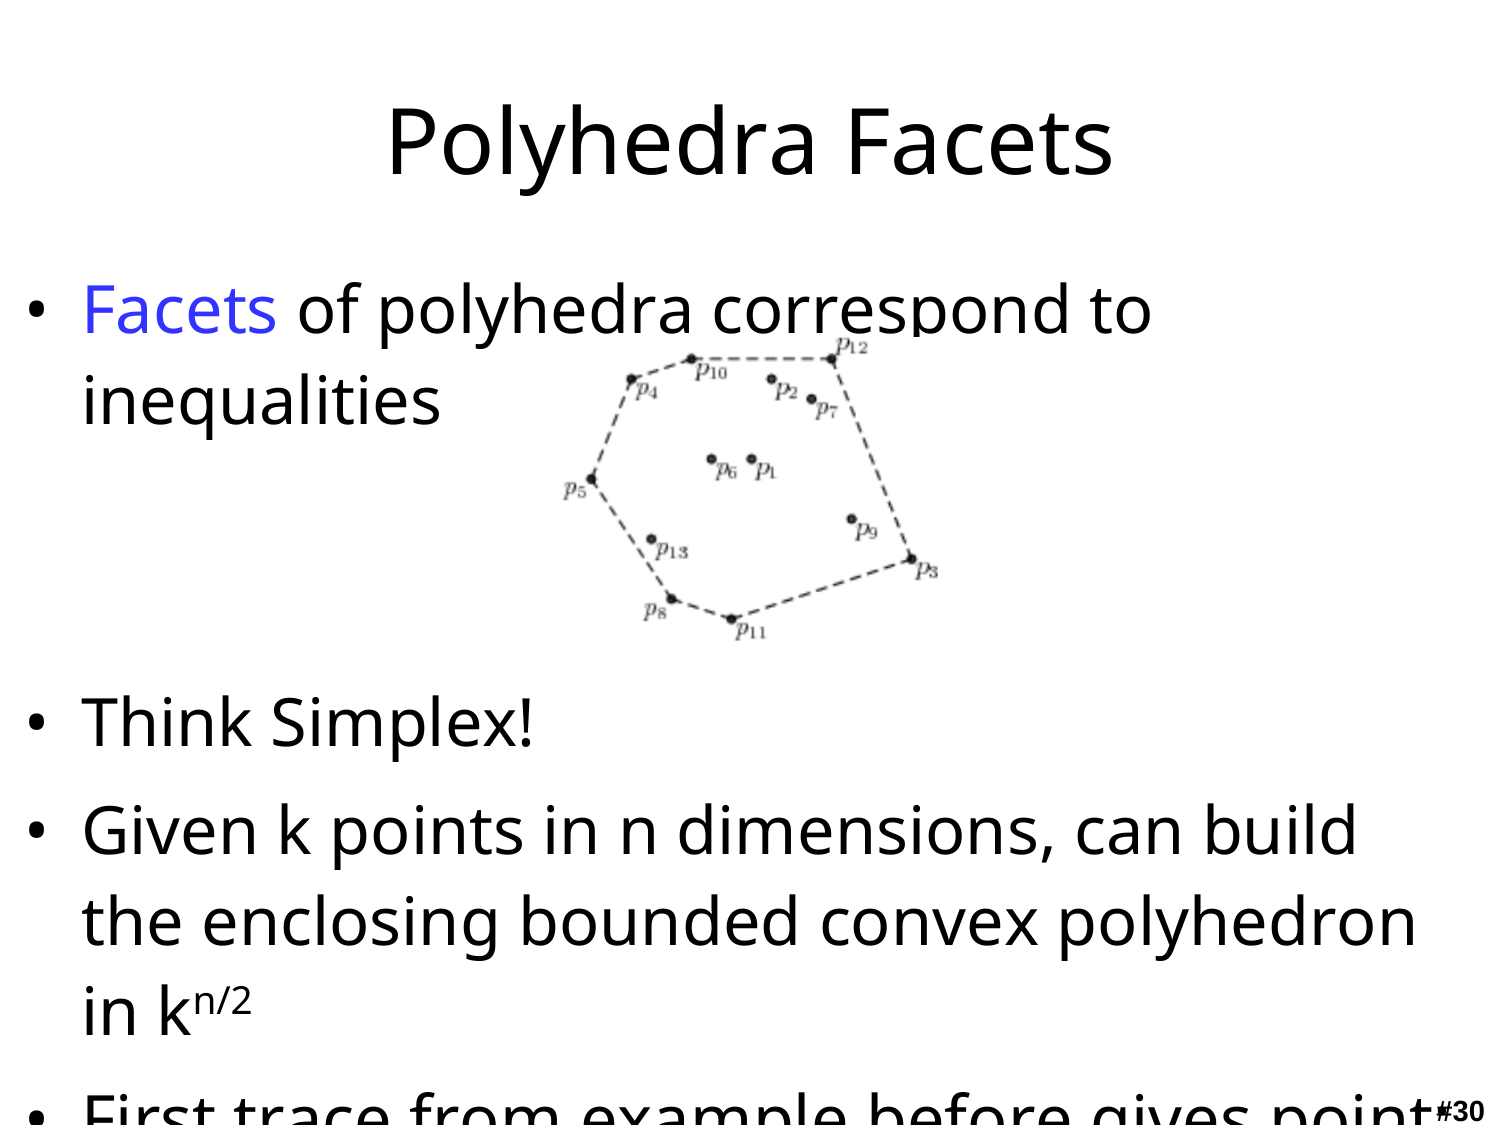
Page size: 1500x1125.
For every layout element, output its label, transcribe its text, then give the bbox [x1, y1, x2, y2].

picture [562, 337, 938, 641]
title Polyhedra Facets [24, 45, 1476, 233]
list Facets of polyhedra correspond to inequalities Think Simplex! Given k points in n dimensions, can build the enclosing bounded convex polyhedron in kn/2 First trace from example before gives point: (1,15,2,1,30,15,2,225,4,1) One of the facets: r – 2ya >= 0 [24, 262, 1476, 1101]
